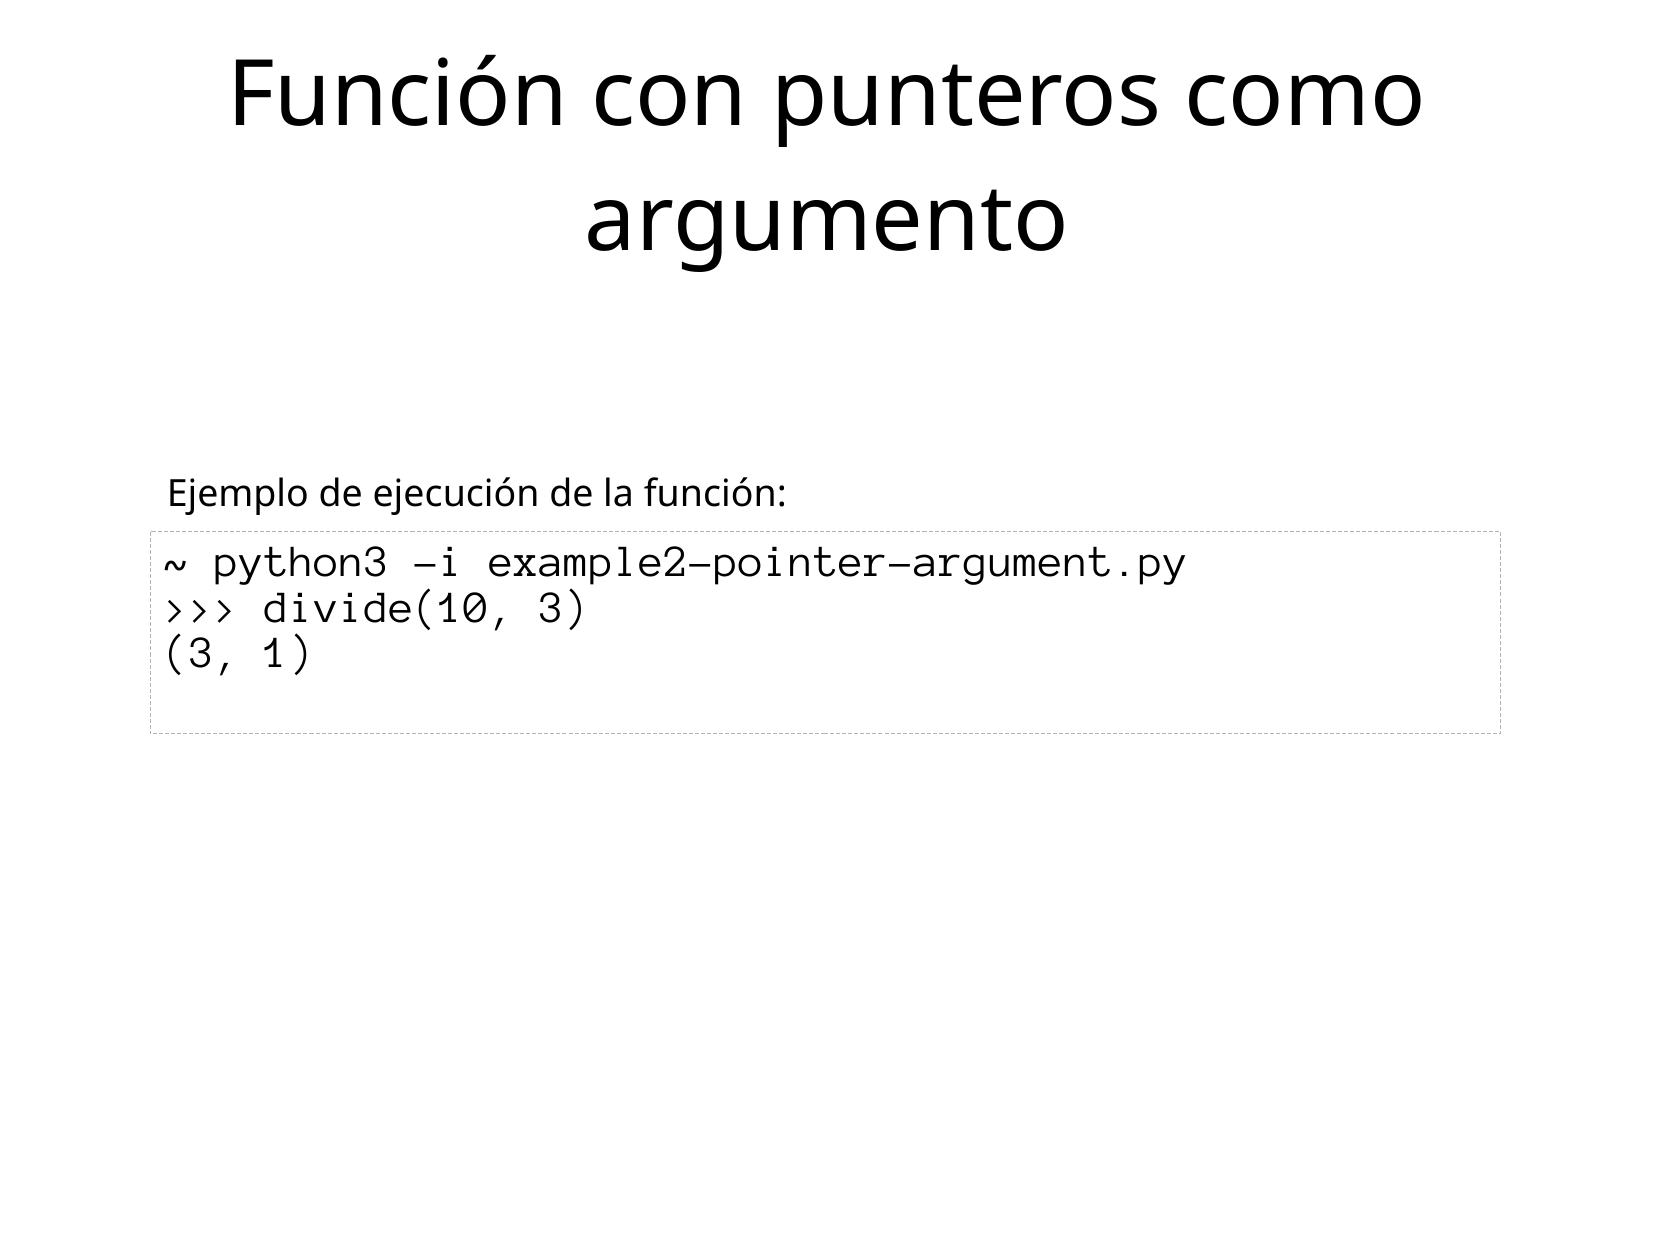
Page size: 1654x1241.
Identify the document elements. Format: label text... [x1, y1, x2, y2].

title Función con punteros como argumento [82, 45, 1571, 261]
text_box Ejemplo de ejecución de la función: [152, 458, 745, 518]
text_box ~ python3 -i example2-pointer-argument.py >>> divide(10, 3) (3, 1) [150, 531, 1501, 684]
